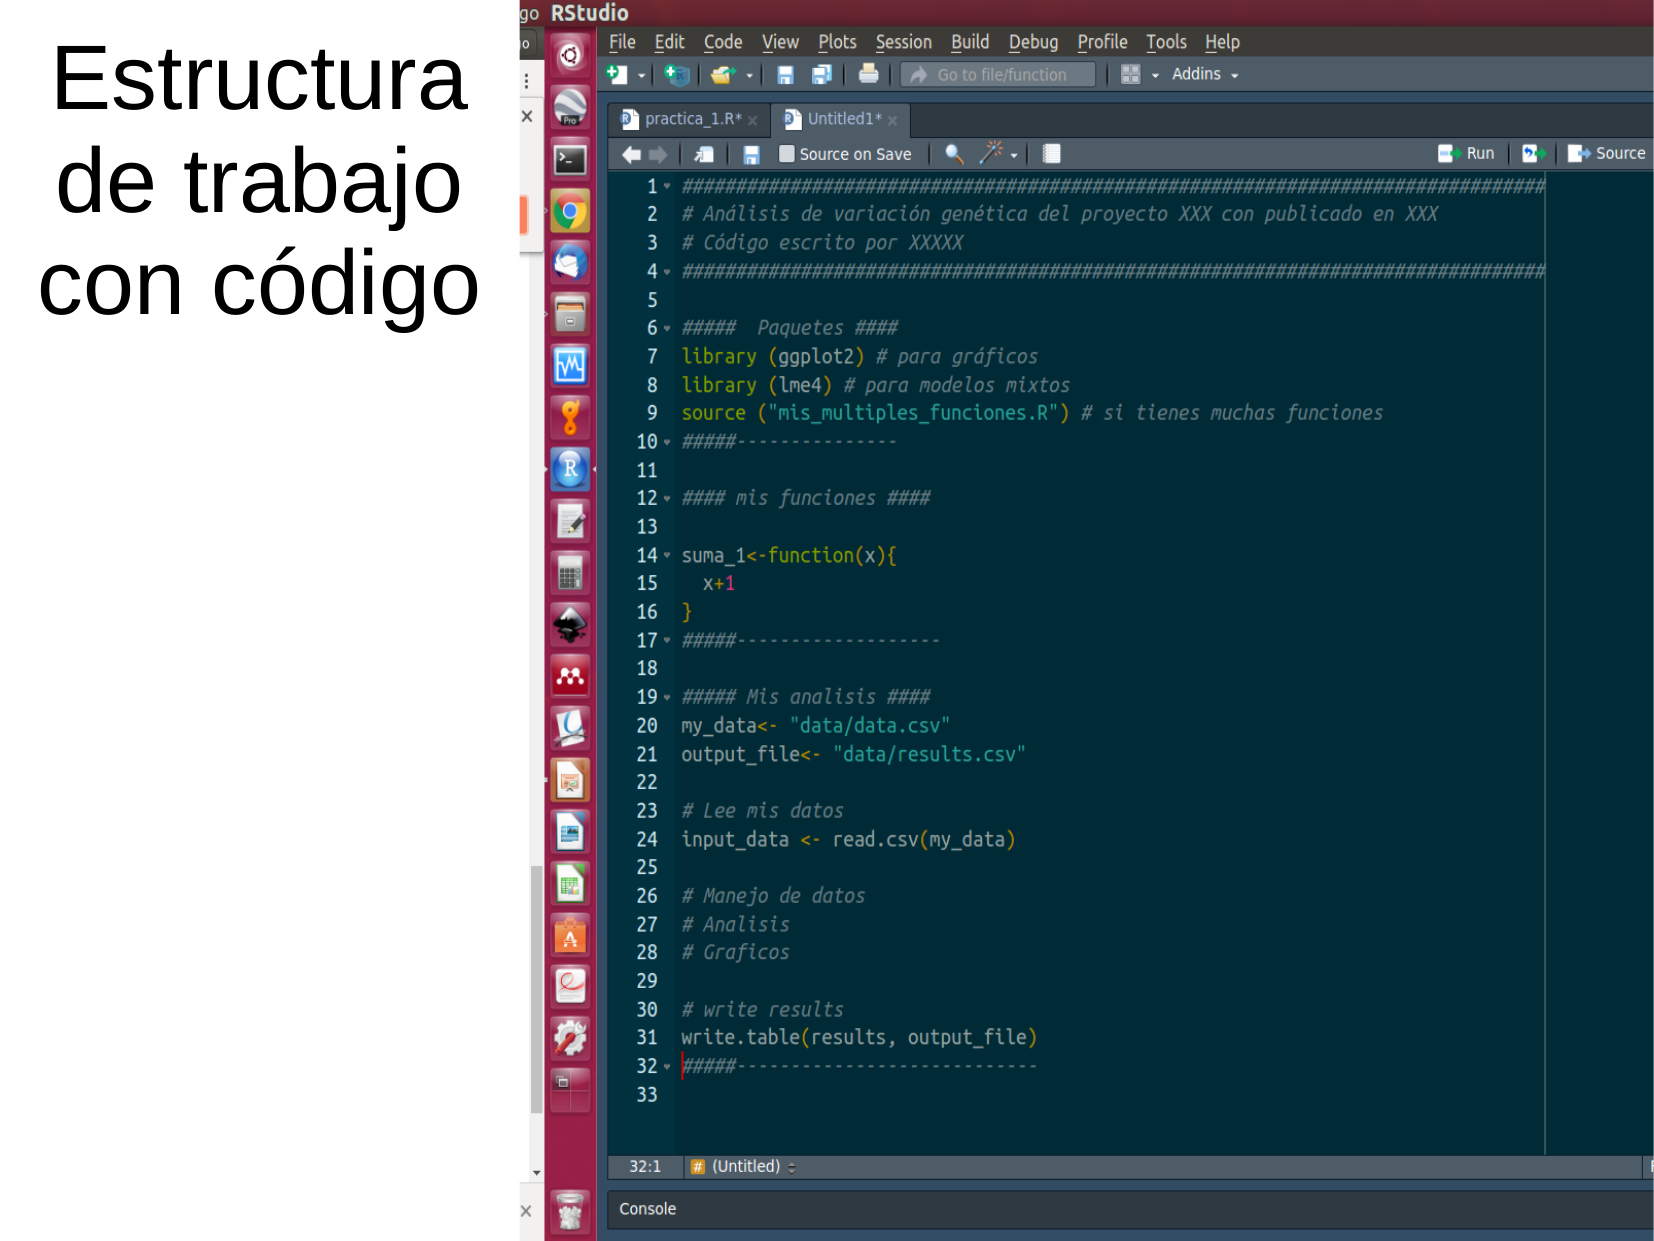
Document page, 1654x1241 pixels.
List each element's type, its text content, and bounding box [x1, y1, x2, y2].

picture [519, 0, 1654, 1241]
title Estructura de trabajo con código [0, 26, 519, 335]
